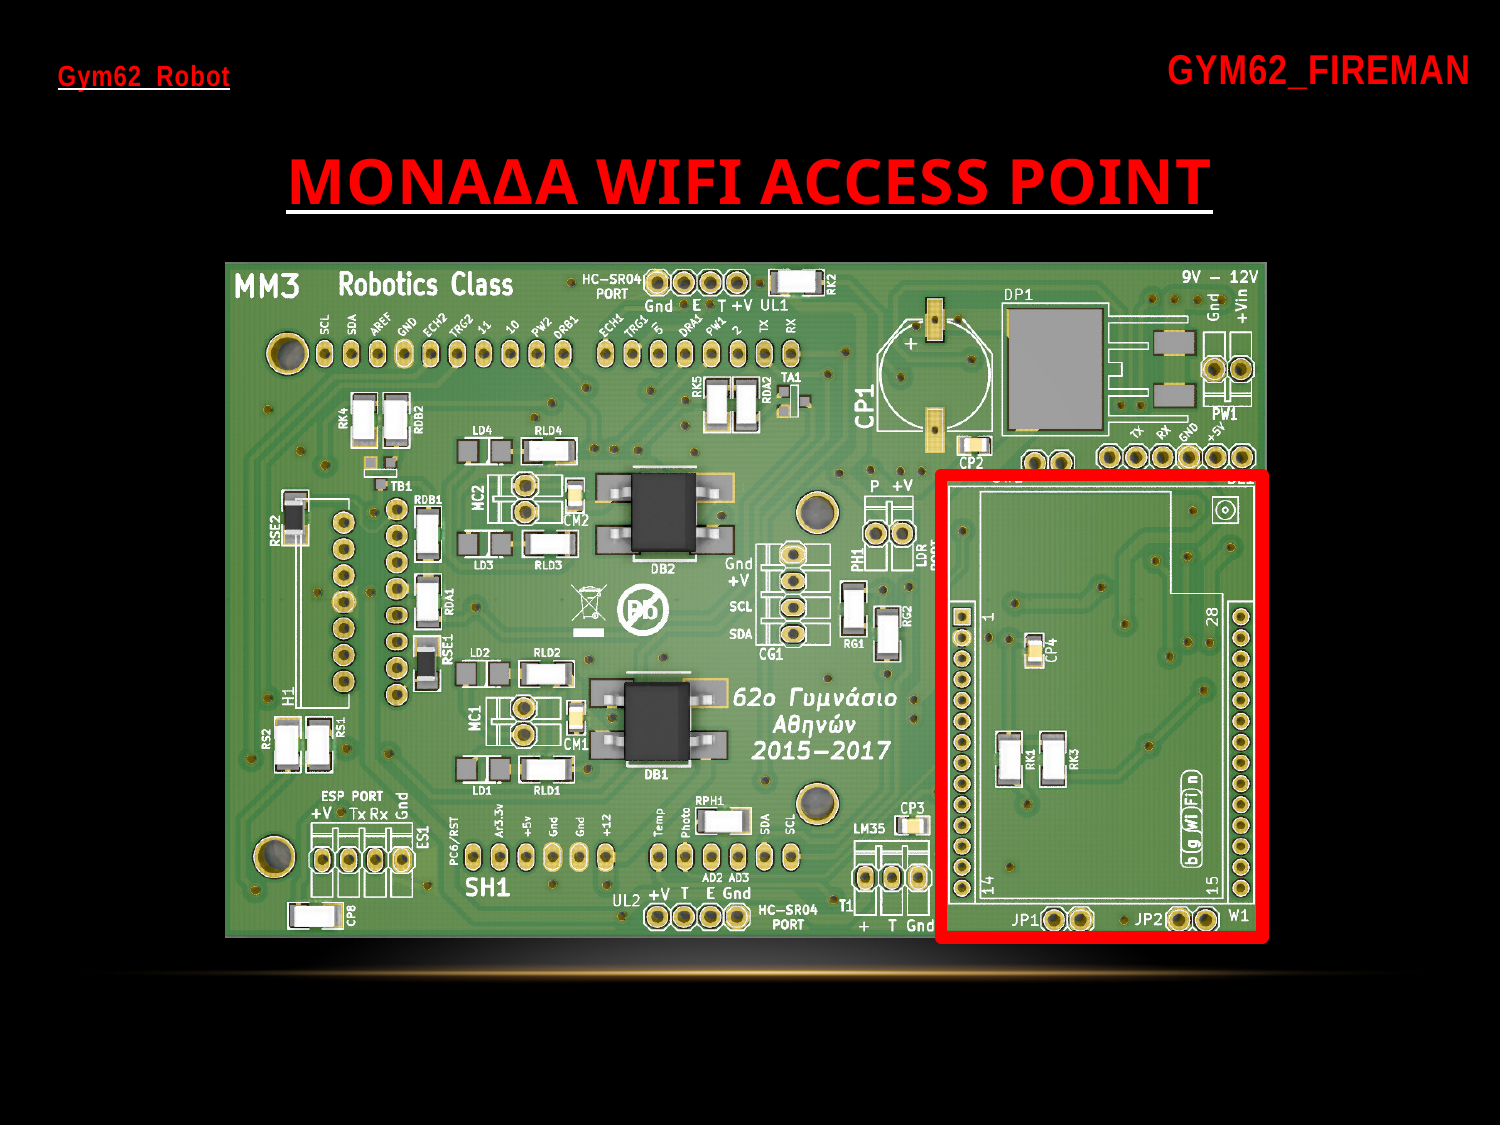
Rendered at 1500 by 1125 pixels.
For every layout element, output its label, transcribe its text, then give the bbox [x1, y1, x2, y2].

text_box Μοναδα wifi ACCESS POINT [99, 37, 1400, 225]
picture [0, 0, 1500, 1125]
text_box Gym62_Robot [37, 37, 250, 100]
text_box Gym62_FireMan [1143, 18, 1494, 100]
